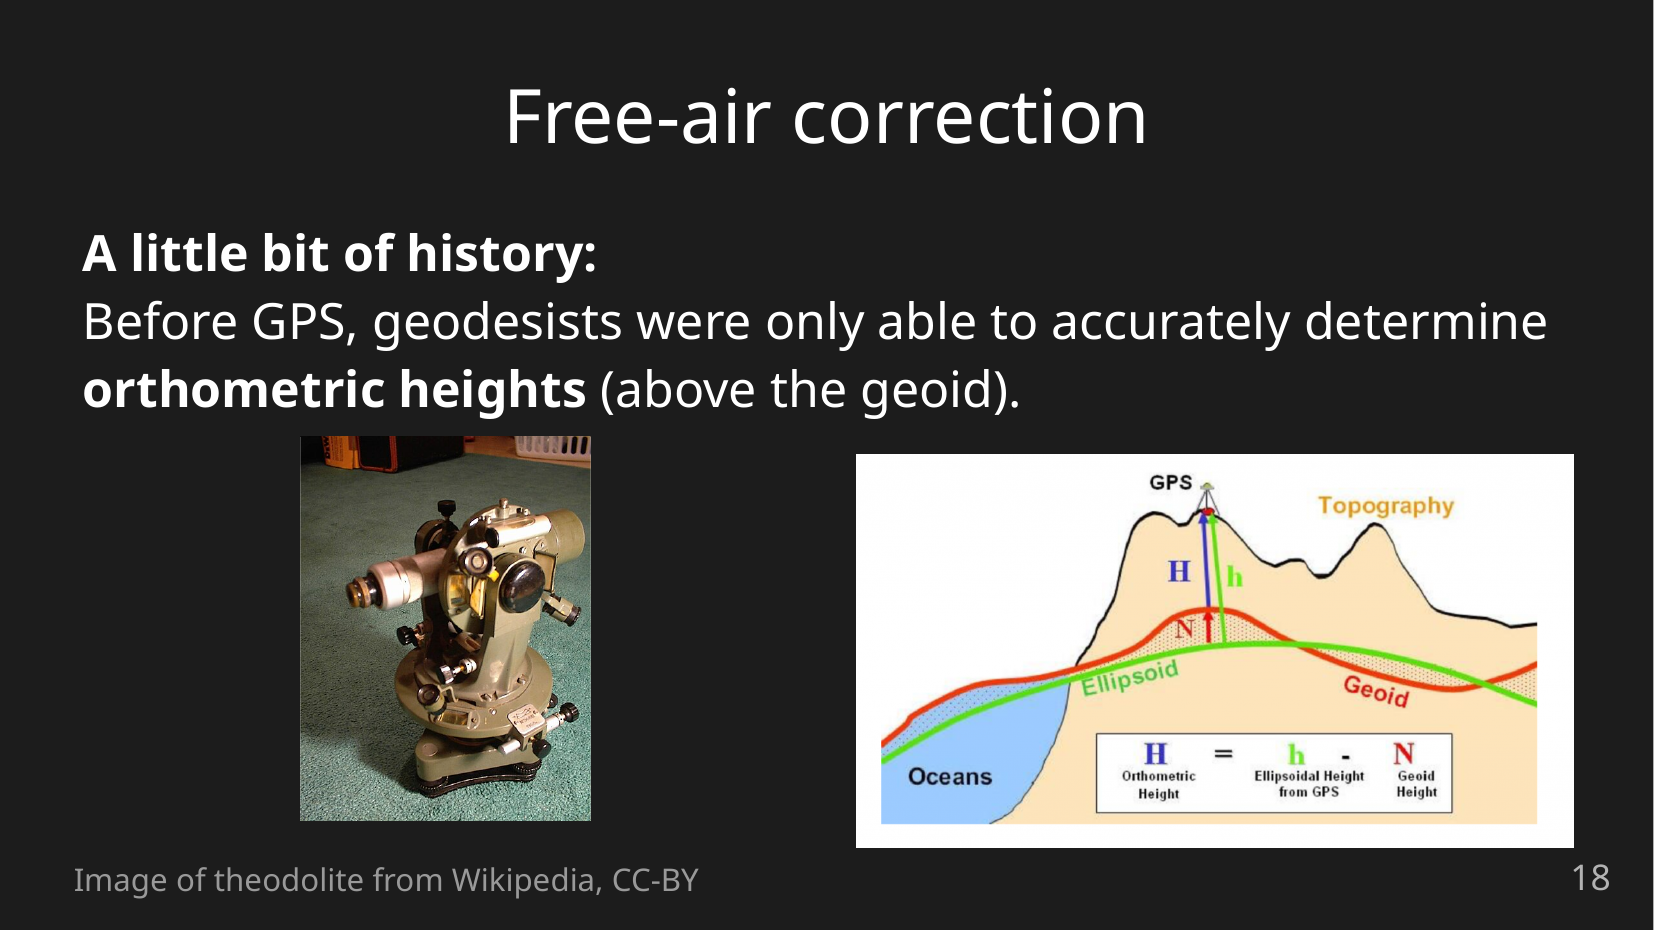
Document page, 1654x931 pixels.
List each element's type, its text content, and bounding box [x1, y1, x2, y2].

text_box Image of theodolite from Wikipedia, CC-BY [59, 850, 827, 931]
subtitle A little bit of history: Before GPS, geodesists were only able to accurately determine orthometric heights (above the geoid). [82, 217, 1571, 758]
title Free-air correction [82, 37, 1571, 193]
picture [856, 454, 1574, 848]
picture [300, 437, 591, 821]
text_box <number> [1409, 845, 1626, 916]
